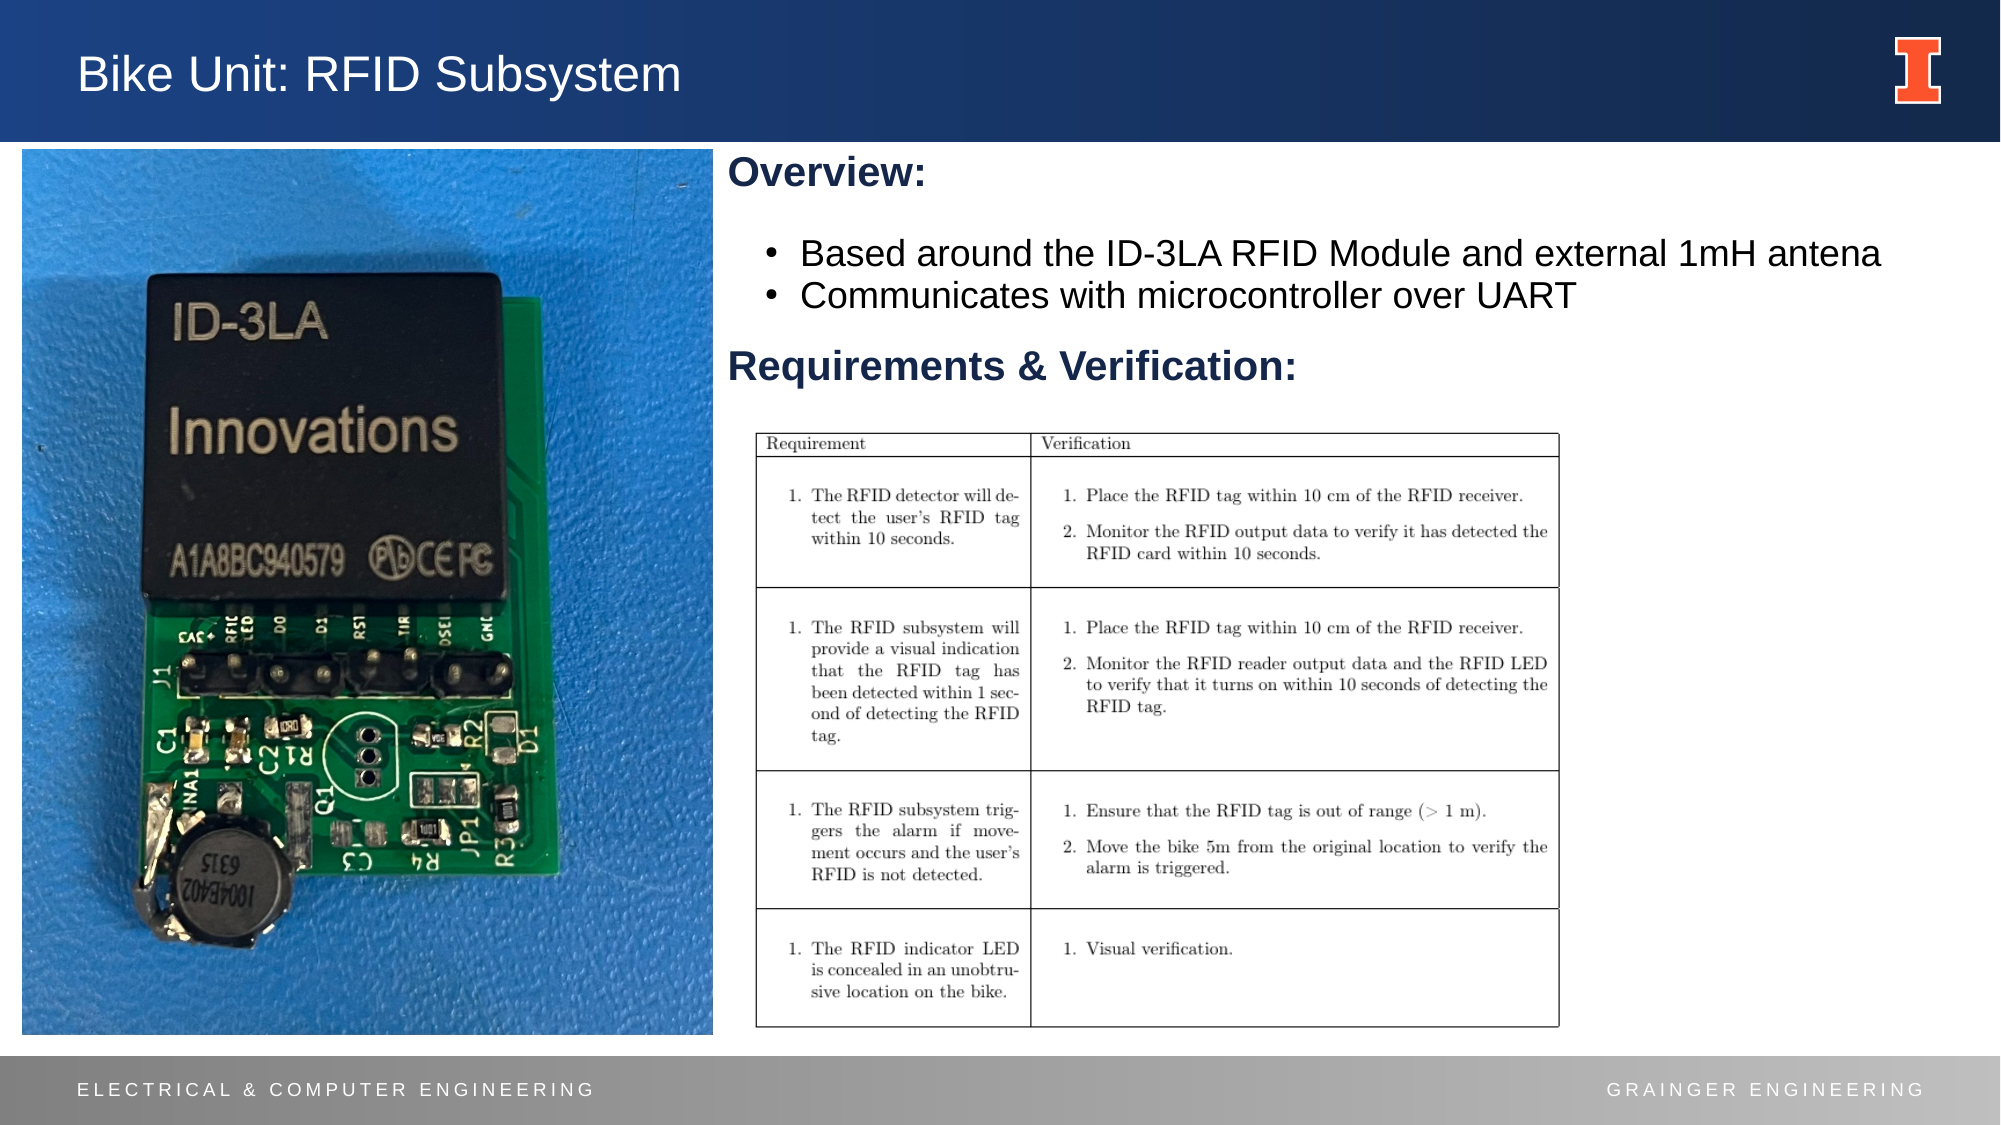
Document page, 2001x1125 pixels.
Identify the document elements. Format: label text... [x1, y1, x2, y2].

text_box GRAINGER ENGINEERING [1531, 1070, 1938, 1108]
picture [750, 412, 1576, 1038]
text_box [0, 0, 2000, 142]
picture [22, 149, 713, 1035]
picture [1895, 37, 1941, 104]
text_box [0, 1056, 2000, 1125]
text_box Overview: [712, 137, 1606, 219]
text_box Based around the ID-3LA RFID Module and external 1mH antena Communicates with microcontroller over UART [750, 224, 1897, 324]
text_box Bike Unit: RFID Subsystem [61, 33, 1852, 109]
text_box ELECTRICAL & COMPUTER ENGINEERING [61, 1070, 1373, 1108]
text_box Requirements & Verification: [713, 331, 1606, 413]
